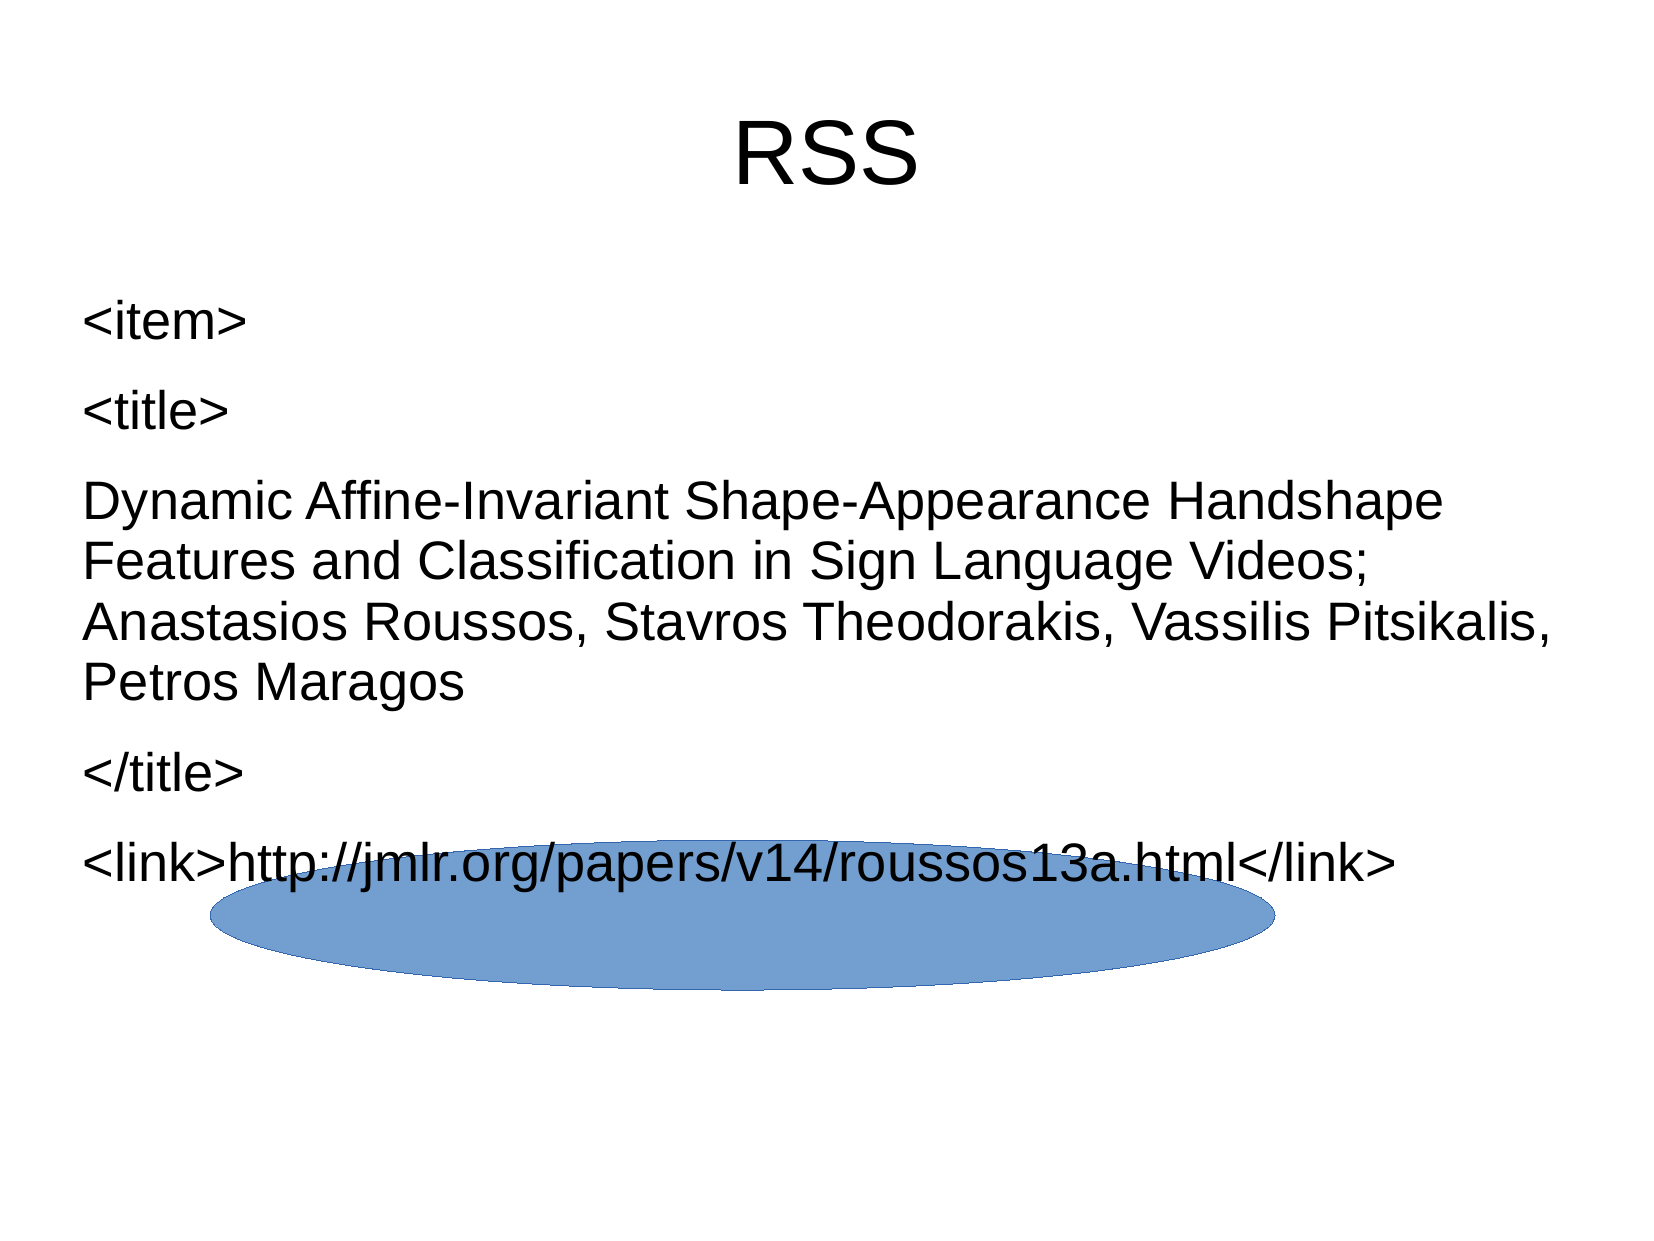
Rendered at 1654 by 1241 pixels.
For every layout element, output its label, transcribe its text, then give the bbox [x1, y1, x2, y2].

list <item> <title> Dynamic Affine-Invariant Shape-Appearance Handshape Features and Classification in Sign Language Videos; Anastasios Roussos, Stavros Theodorakis, Vassilis Pitsikalis, Petros Maragos </title> <link>http://jmlr.org/papers/v14/roussos13a.html</link> [82, 290, 1571, 1010]
title RSS [82, 49, 1571, 257]
